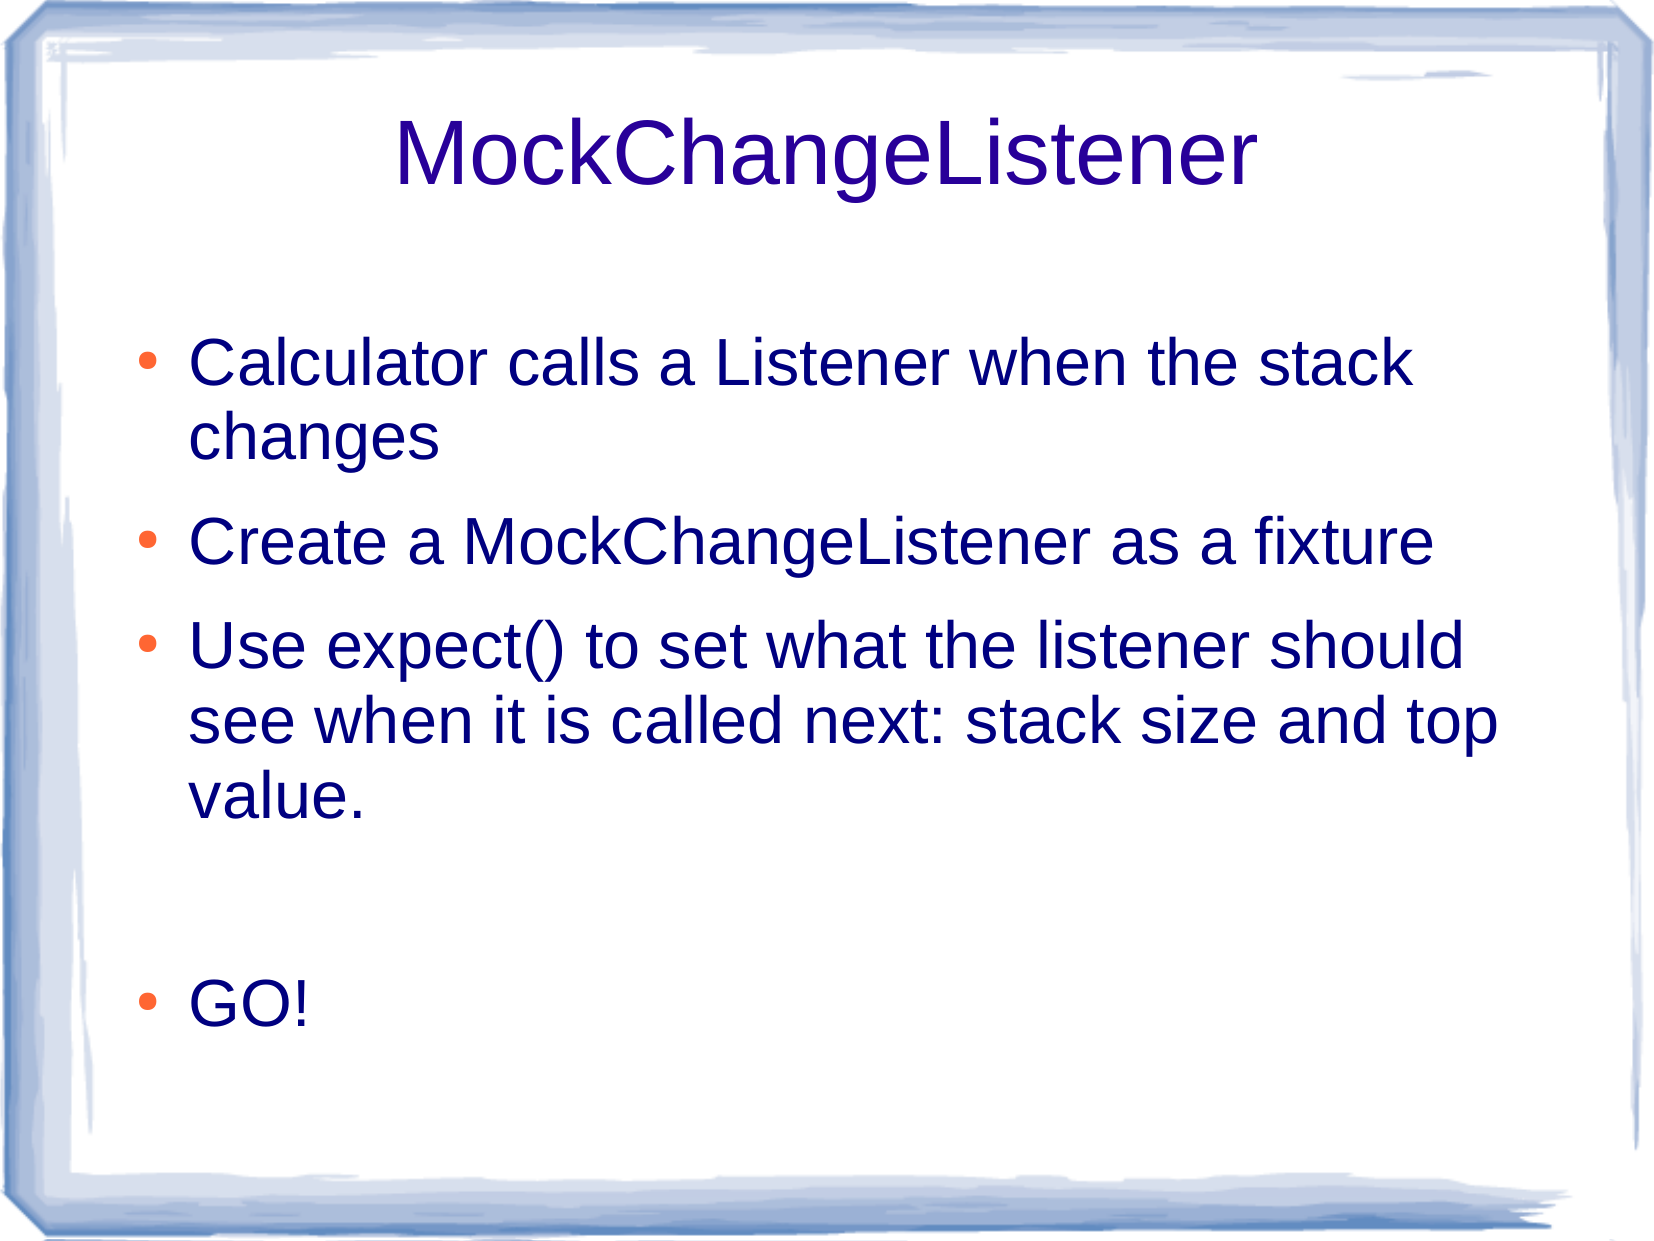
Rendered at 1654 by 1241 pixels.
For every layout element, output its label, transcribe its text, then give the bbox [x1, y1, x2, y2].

list Calculator calls a Listener when the stack changes Create a MockChangeListener as a fixture Use expect() to set what the listener should see when it is called next: stack size and top value. GO! [118, 324, 1571, 1129]
picture [0, 0, 1654, 1241]
title MockChangeListener [82, 56, 1571, 250]
